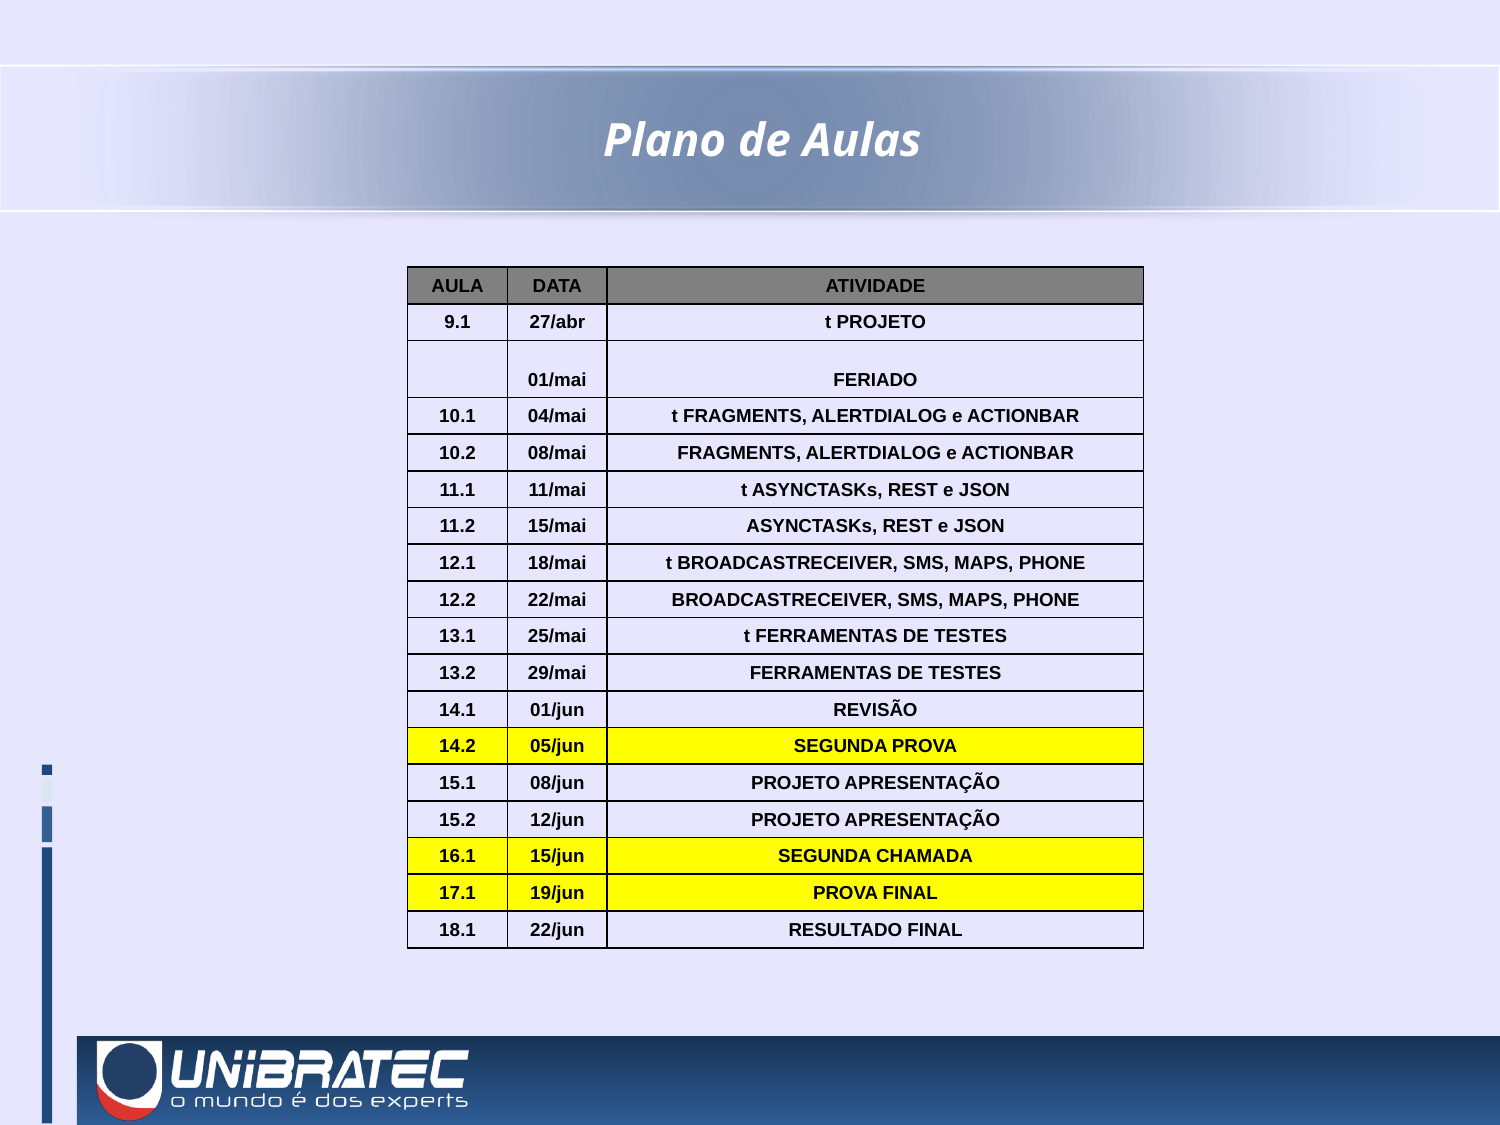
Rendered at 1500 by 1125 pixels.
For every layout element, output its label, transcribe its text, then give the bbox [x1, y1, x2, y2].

table_header AULA [408, 268, 507, 303]
table_cell RESULTADO FINAL [608, 912, 1143, 947]
table_cell 15.2 [408, 802, 507, 837]
table_cell SEGUNDA PROVA [608, 728, 1143, 763]
table_cell t FRAGMENTS, ALERTDIALOG e ACTIONBAR [608, 398, 1143, 433]
table_cell 16.1 [408, 838, 507, 873]
text_box Plano de Aulas [194, 102, 1331, 173]
table_cell 25/mai [508, 618, 606, 653]
table_cell PROJETO APRESENTAÇÃO [608, 802, 1143, 837]
table_header DATA [508, 268, 606, 303]
table_cell 08/jun [508, 765, 606, 800]
table_cell 27/abr [508, 305, 606, 340]
table_cell 12/jun [508, 802, 606, 837]
table_cell 15.1 [408, 765, 507, 800]
table_cell 13.2 [408, 655, 507, 690]
table_cell FRAGMENTS, ALERTDIALOG e ACTIONBAR [608, 435, 1143, 470]
table_cell 29/mai [508, 655, 606, 690]
table_cell PROJETO APRESENTAÇÃO [608, 765, 1143, 800]
table_cell 22/jun [508, 912, 606, 947]
table_cell 01/mai [508, 341, 606, 397]
table_cell 15/mai [508, 508, 606, 543]
table_cell 11/mai [508, 472, 606, 507]
table_cell 04/mai [508, 398, 606, 433]
table_cell BROADCASTRECEIVER, SMS, MAPS, PHONE [608, 582, 1143, 617]
table_cell 11.1 [408, 472, 507, 507]
table_cell SEGUNDA CHAMADA [608, 838, 1143, 873]
table_header ATIVIDADE [608, 268, 1143, 303]
table_cell t PROJETO [608, 305, 1143, 340]
table_cell 12.1 [408, 545, 507, 580]
table_cell 10.2 [408, 435, 507, 470]
table_cell FERIADO [608, 341, 1143, 397]
table_cell 19/jun [508, 875, 606, 910]
table_cell 9.1 [408, 305, 507, 340]
table_cell 11.2 [408, 508, 507, 543]
table_cell REVISÃO [608, 692, 1143, 727]
table_cell 13.1 [408, 618, 507, 653]
table_cell 12.2 [408, 582, 507, 617]
table_cell PROVA FINAL [608, 875, 1143, 910]
table_cell ASYNCTASKs, REST e JSON [608, 508, 1143, 543]
table_cell 01/jun [508, 692, 606, 727]
picture [0, 58, 1500, 227]
table_cell 15/jun [508, 838, 606, 873]
table_cell 08/mai [508, 435, 606, 470]
table_cell 22/mai [508, 582, 606, 617]
table_cell 18/mai [508, 545, 606, 580]
table_cell 10.1 [408, 398, 507, 433]
table_cell FERRAMENTAS DE TESTES [608, 655, 1143, 690]
table_cell t BROADCASTRECEIVER, SMS, MAPS, PHONE [608, 545, 1143, 580]
table_cell 14.2 [408, 728, 507, 763]
table_cell [408, 341, 507, 397]
table_cell 17.1 [408, 875, 507, 910]
table_cell t FERRAMENTAS DE TESTES [608, 618, 1143, 653]
table_cell 14.1 [408, 692, 507, 727]
picture [96, 1040, 469, 1121]
table_cell t ASYNCTASKs, REST e JSON [608, 472, 1143, 507]
table_cell 18.1 [408, 912, 507, 947]
table_cell 05/jun [508, 728, 606, 763]
